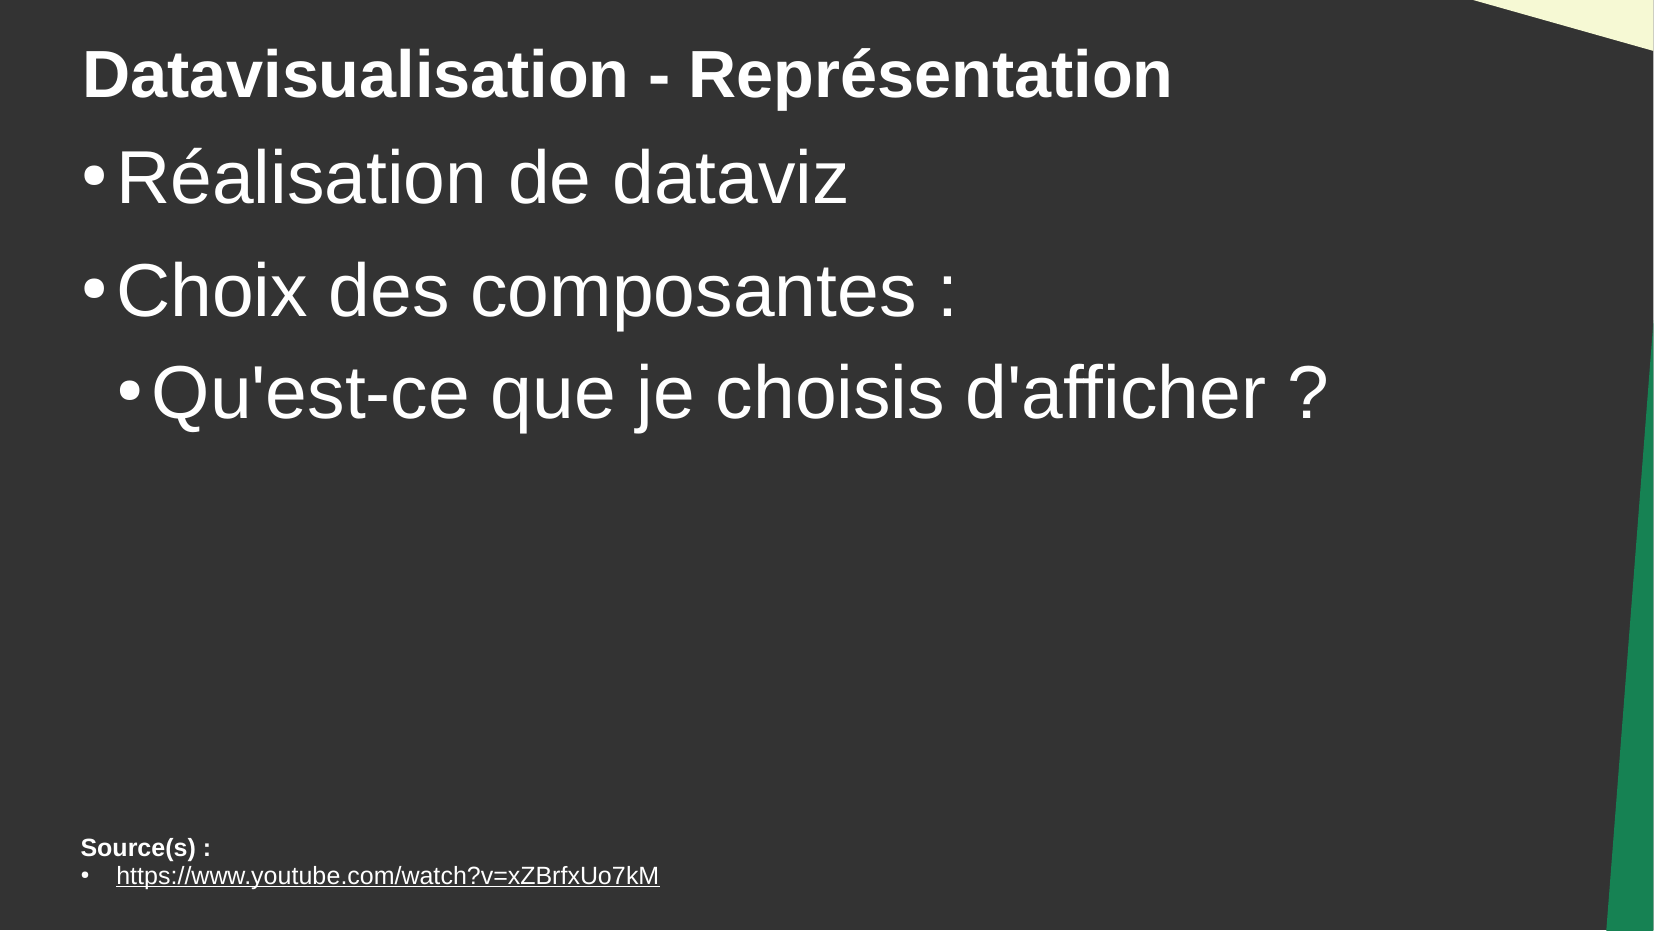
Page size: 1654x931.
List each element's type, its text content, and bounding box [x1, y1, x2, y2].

list Réalisation de dataviz Choix des composantes : Qu'est-ce que je choisis d'afficher ? [80, 135, 1560, 762]
text_box Source(s) : https://www.youtube.com/watch?v=xZBrfxUo7kM [65, 826, 1483, 926]
text_box [1606, 313, 1654, 931]
title Datavisualisation - Représentation [82, 37, 1571, 122]
text_box [1473, 0, 1654, 52]
